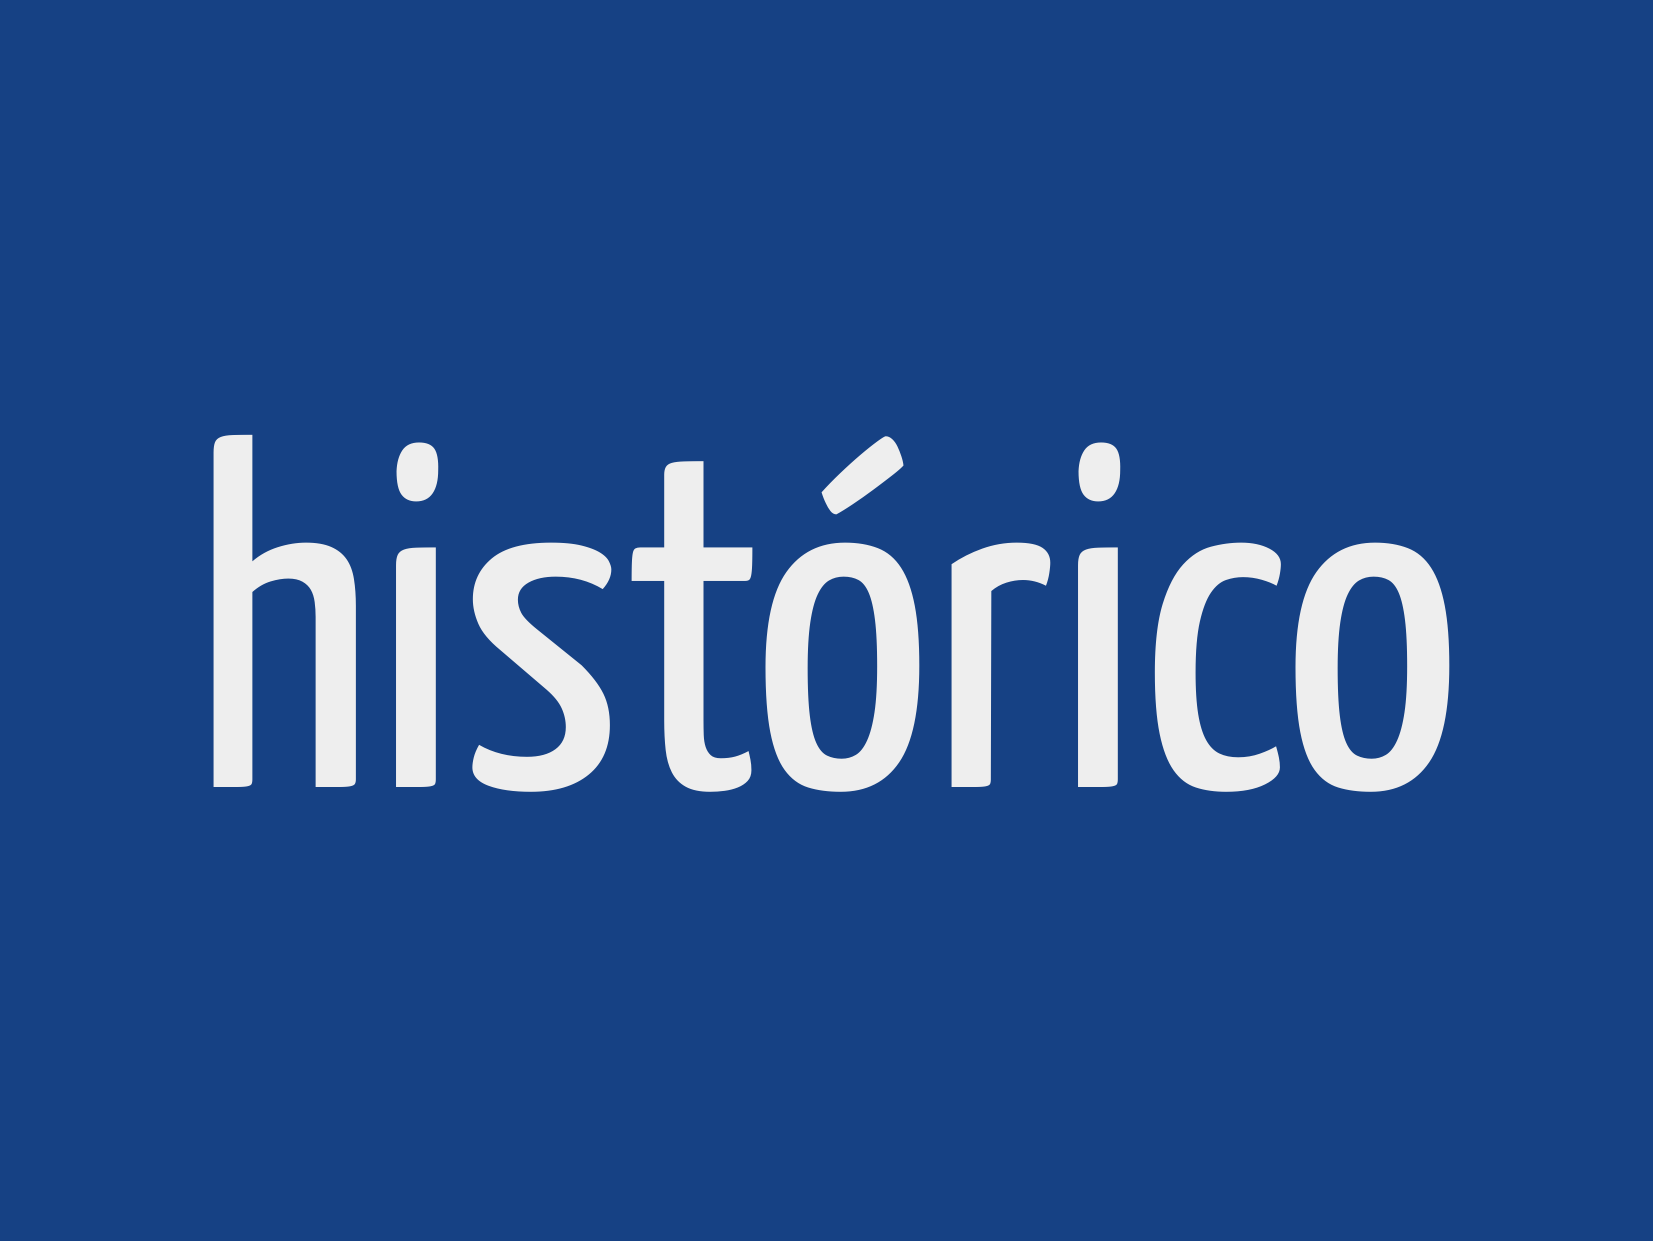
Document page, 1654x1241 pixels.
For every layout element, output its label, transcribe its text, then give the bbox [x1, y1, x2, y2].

title histórico [80, 329, 1573, 884]
